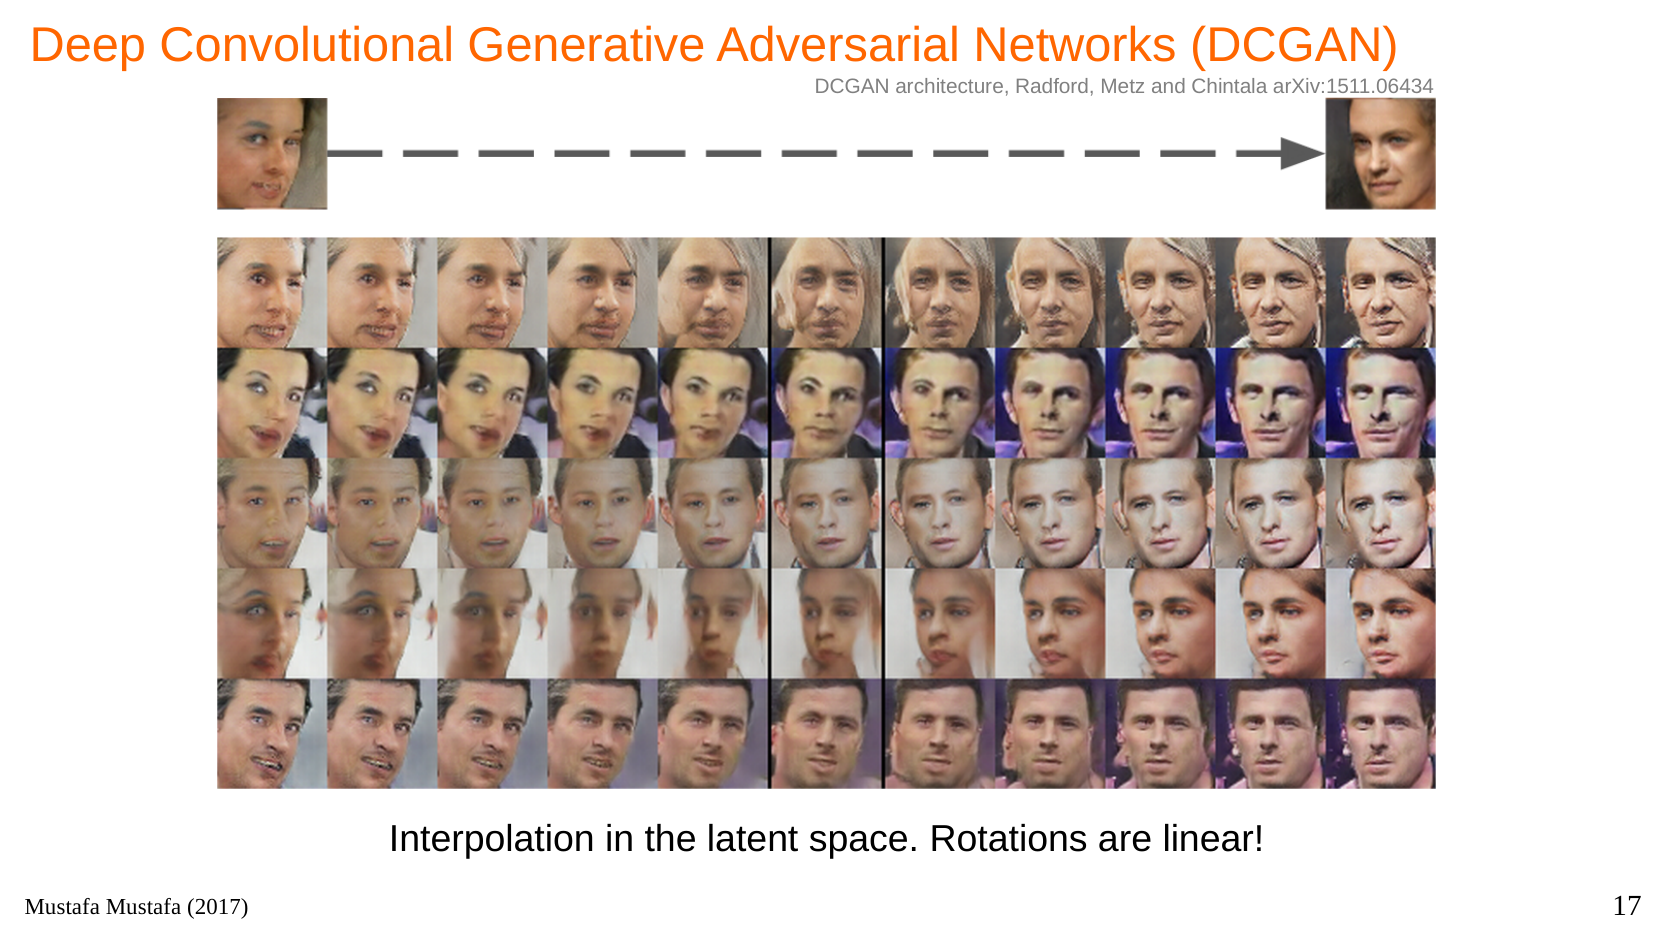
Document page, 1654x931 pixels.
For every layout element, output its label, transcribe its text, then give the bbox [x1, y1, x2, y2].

text_box DCGAN architecture, Radford, Metz and Chintala arXiv:1511.06434 [799, 66, 1457, 106]
title Deep Convolutional Generative Adversarial Networks (DCGAN) [29, 15, 1621, 74]
text_box Interpolation in the latent space. Rotations are linear! [374, 810, 1280, 868]
picture [215, 96, 1438, 791]
